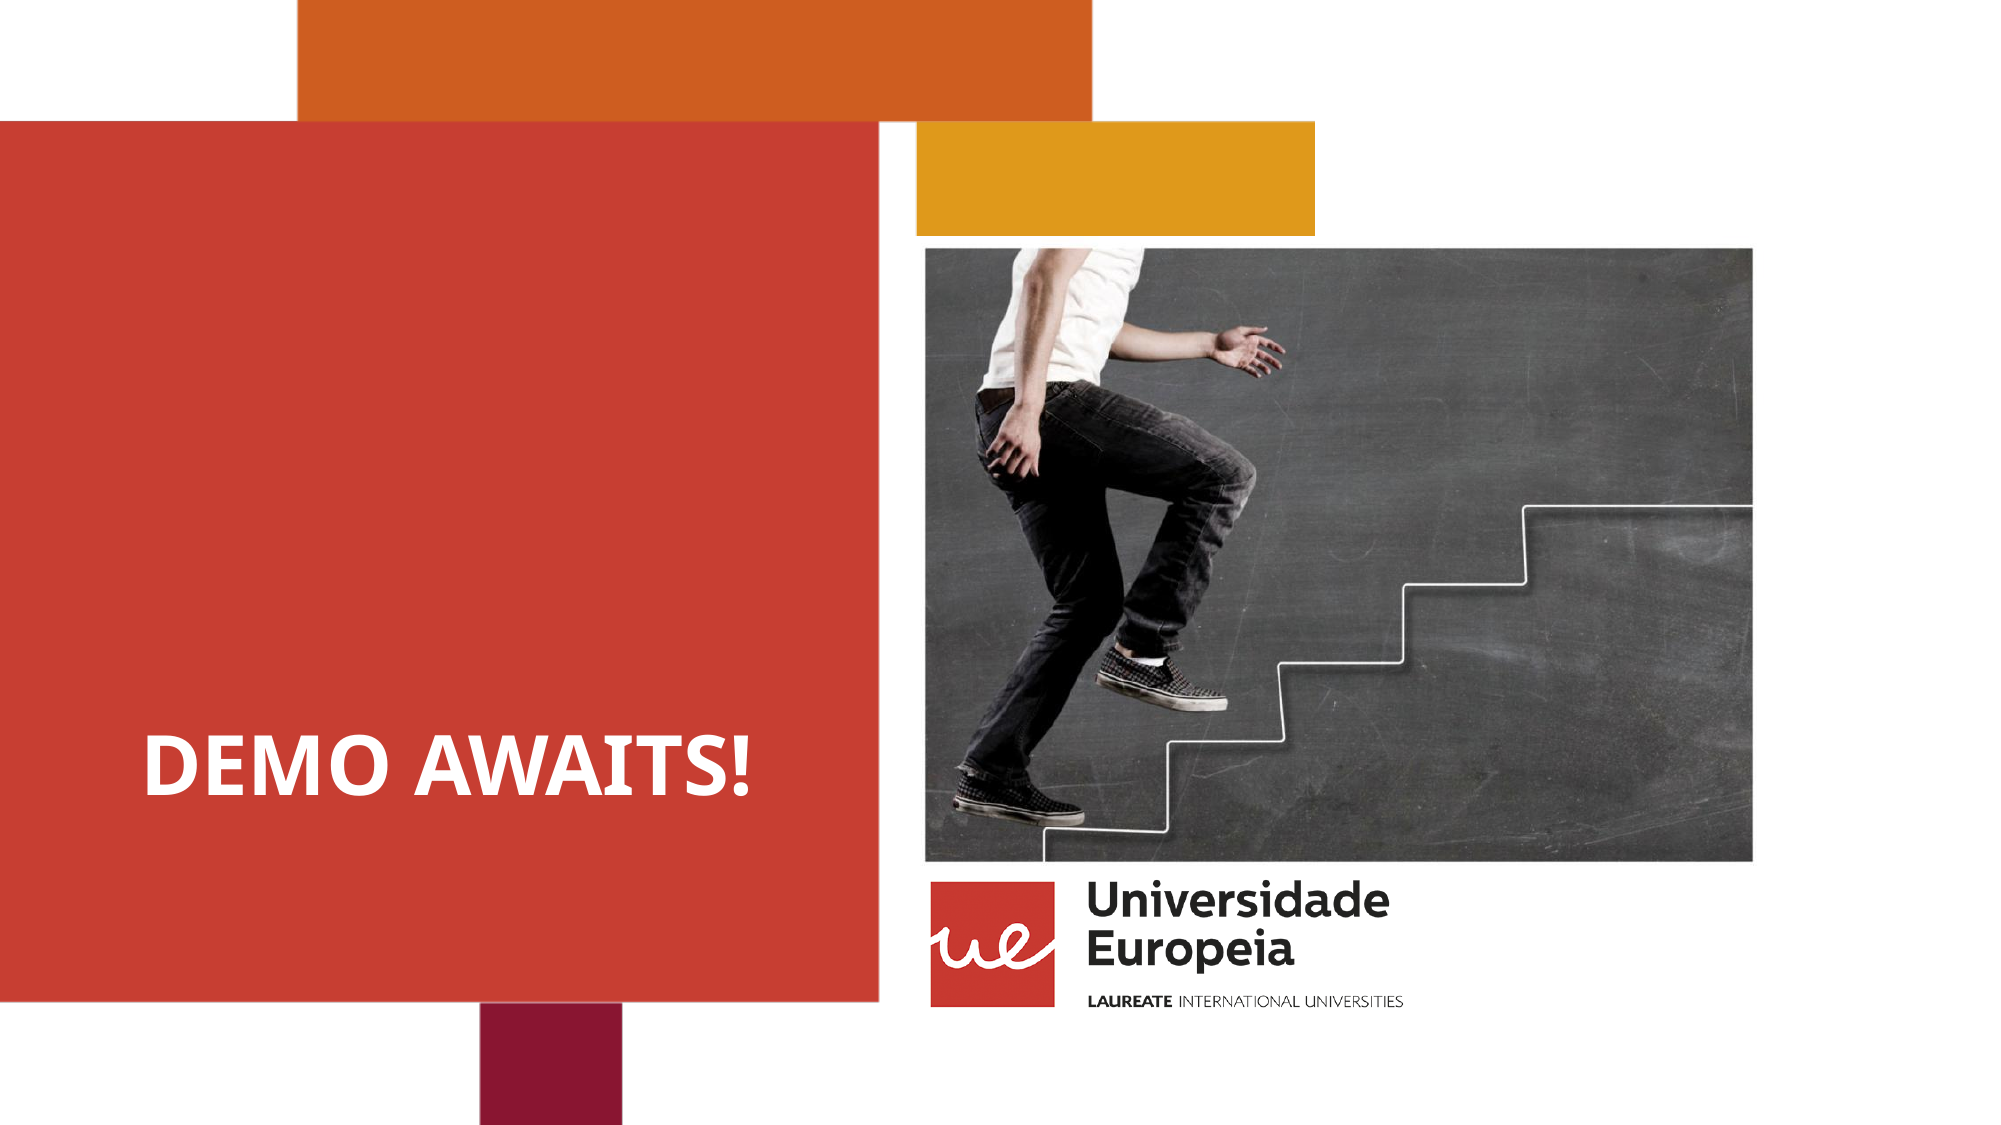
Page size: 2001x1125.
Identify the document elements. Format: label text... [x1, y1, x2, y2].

picture [0, 0, 1764, 1125]
title DEMO AWAITS! [65, 554, 829, 983]
